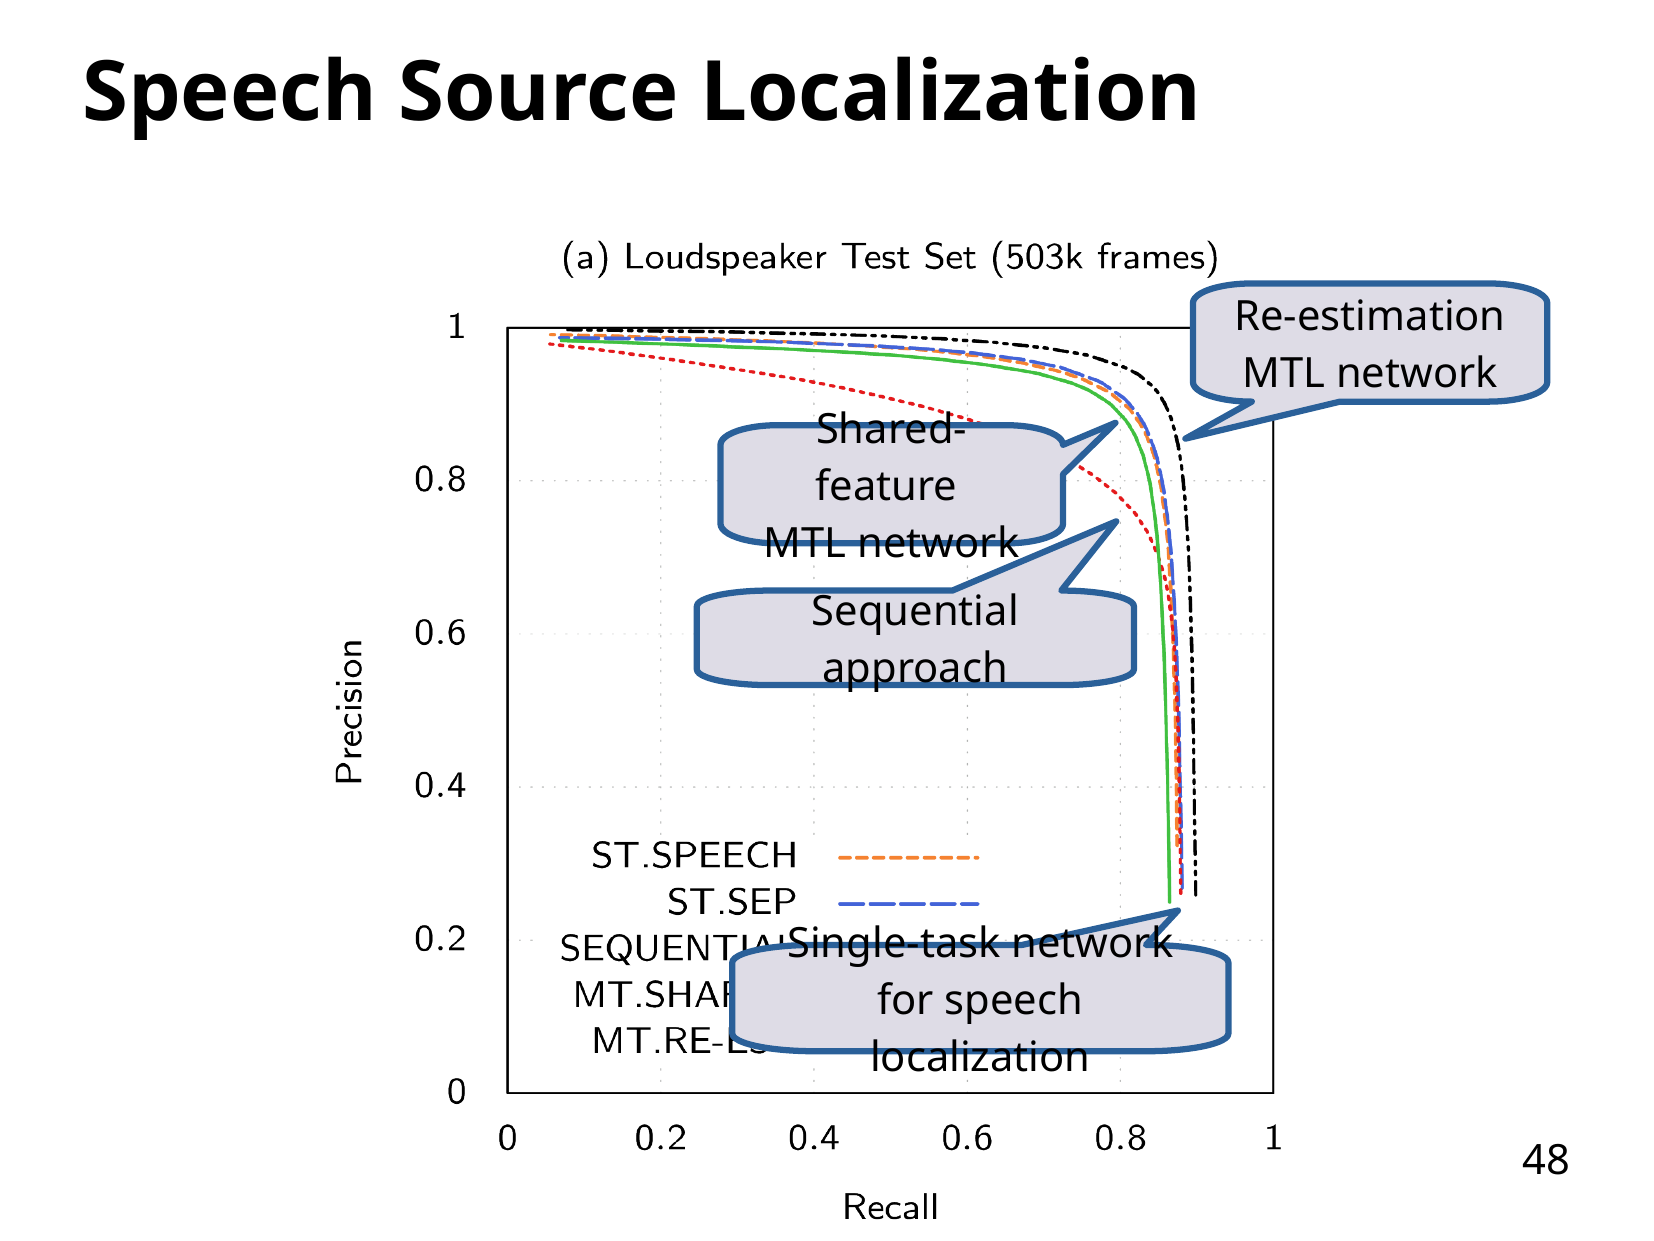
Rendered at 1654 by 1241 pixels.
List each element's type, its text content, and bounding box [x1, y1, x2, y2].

text_box Sequential approach [696, 521, 1134, 686]
text_box Shared-feature MTL network [720, 422, 1116, 544]
title Speech Source Localization [82, 42, 1571, 137]
picture [293, 188, 1359, 1241]
text_box Re-estimation MTL network [1185, 283, 1548, 439]
text_box Single-task network for speech localization [732, 910, 1229, 1052]
